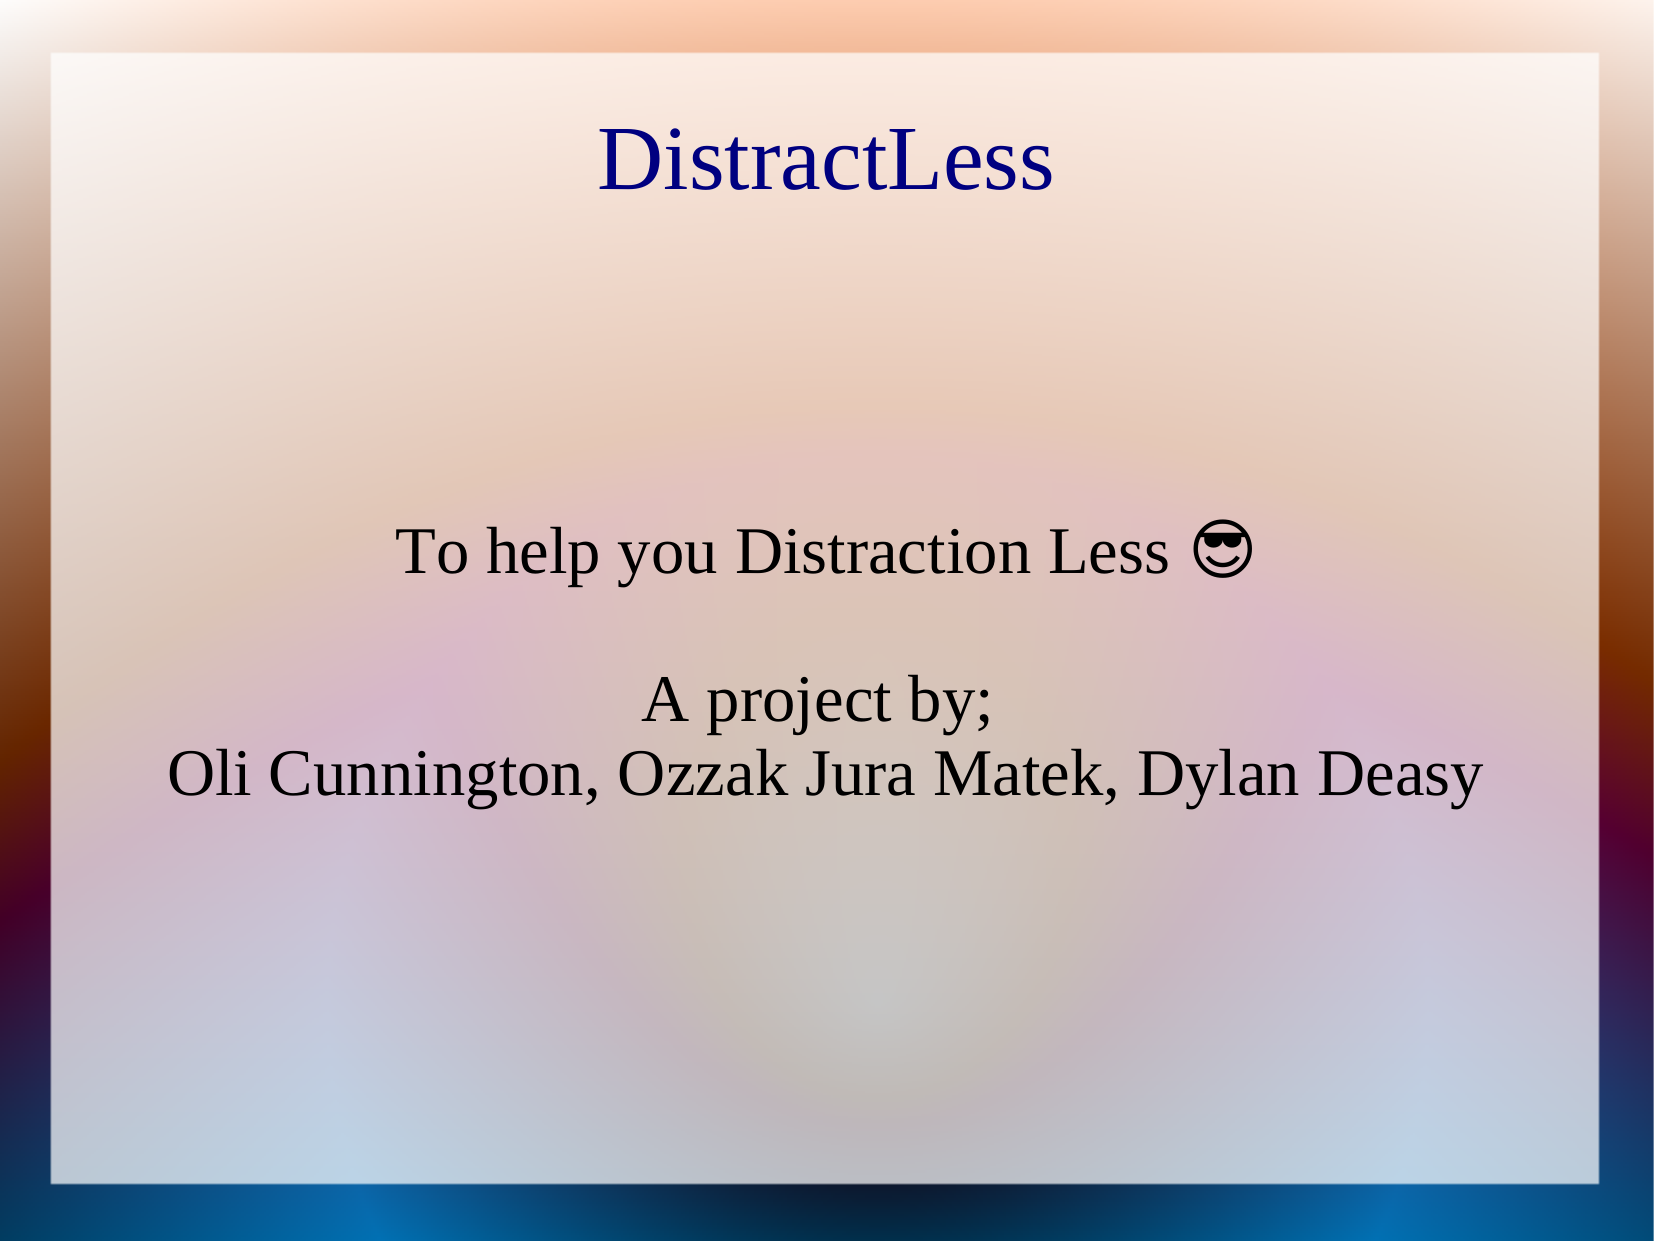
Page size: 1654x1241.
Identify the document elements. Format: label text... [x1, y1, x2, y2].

picture [0, 0, 1654, 1241]
title DistractLess [82, 55, 1571, 263]
subtitle To help you Distraction Less 😎 A project by; Oli Cunnington, Ozzak Jura Matek, Dylan Deasy [82, 290, 1571, 1034]
